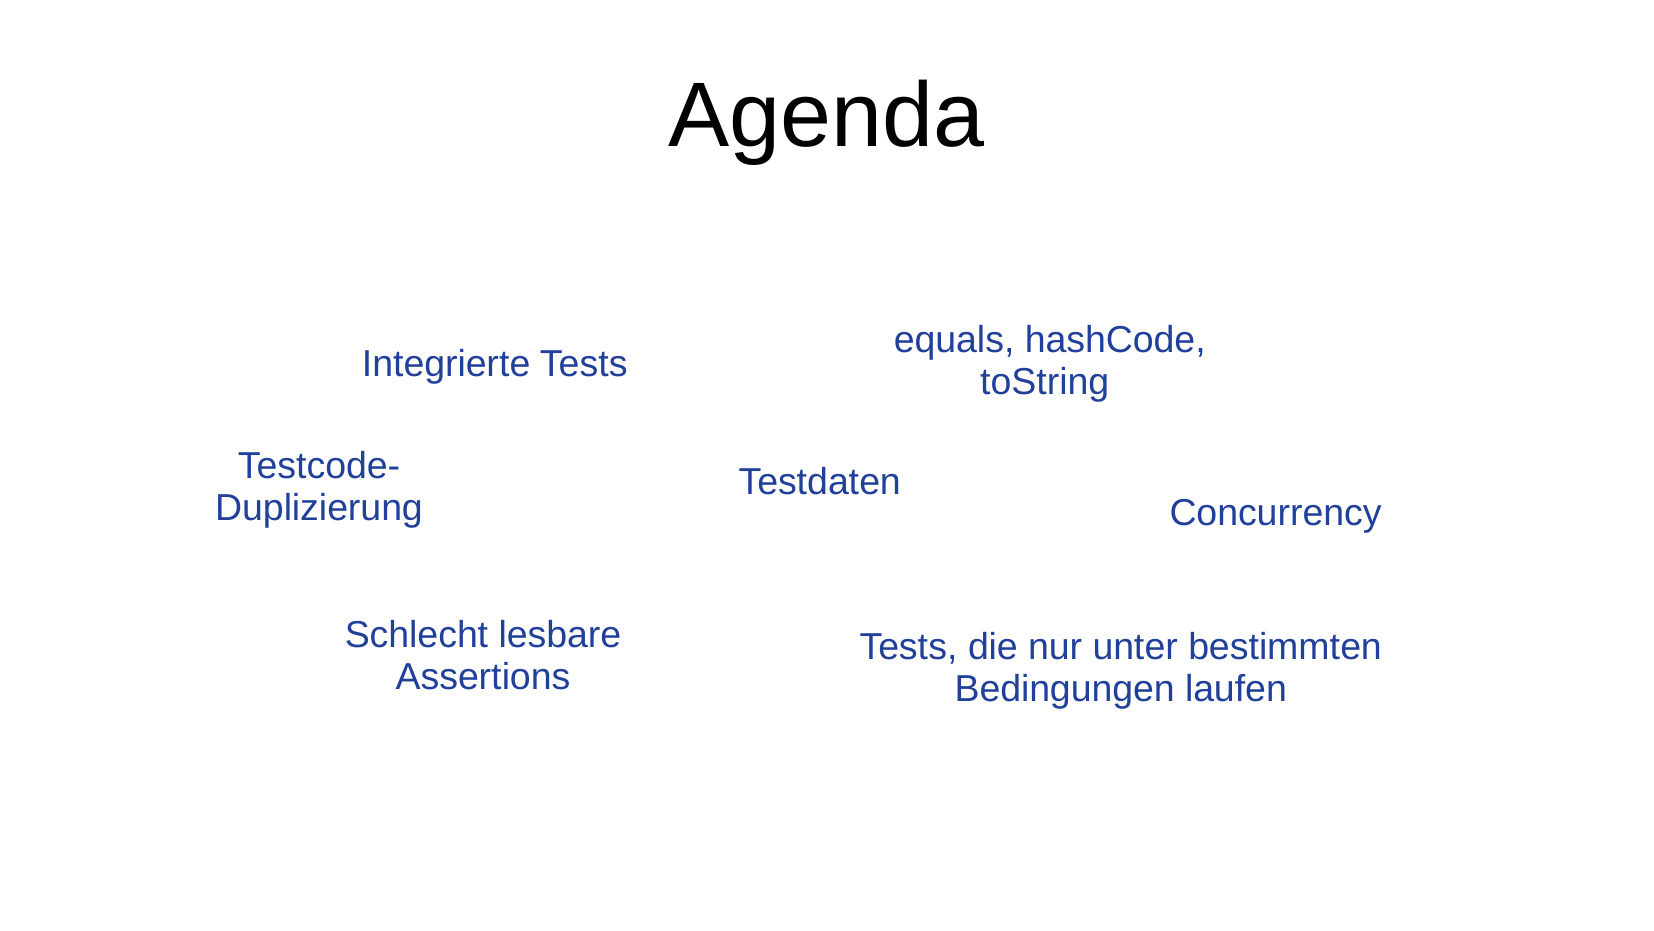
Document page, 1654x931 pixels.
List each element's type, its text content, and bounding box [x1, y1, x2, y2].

text_box equals, hashCode, toString [849, 311, 1251, 410]
text_box Integrierte Tests [211, 334, 779, 392]
text_box Tests, die nur unter bestimmten Bedingungen laufen [790, 618, 1452, 725]
title Agenda [82, 37, 1571, 193]
text_box Concurrency [1122, 484, 1430, 584]
text_box Schlecht lesbare Assertions [270, 606, 696, 748]
text_box Testdaten [707, 452, 932, 510]
text_box Testcode-Duplizierung [165, 437, 473, 578]
